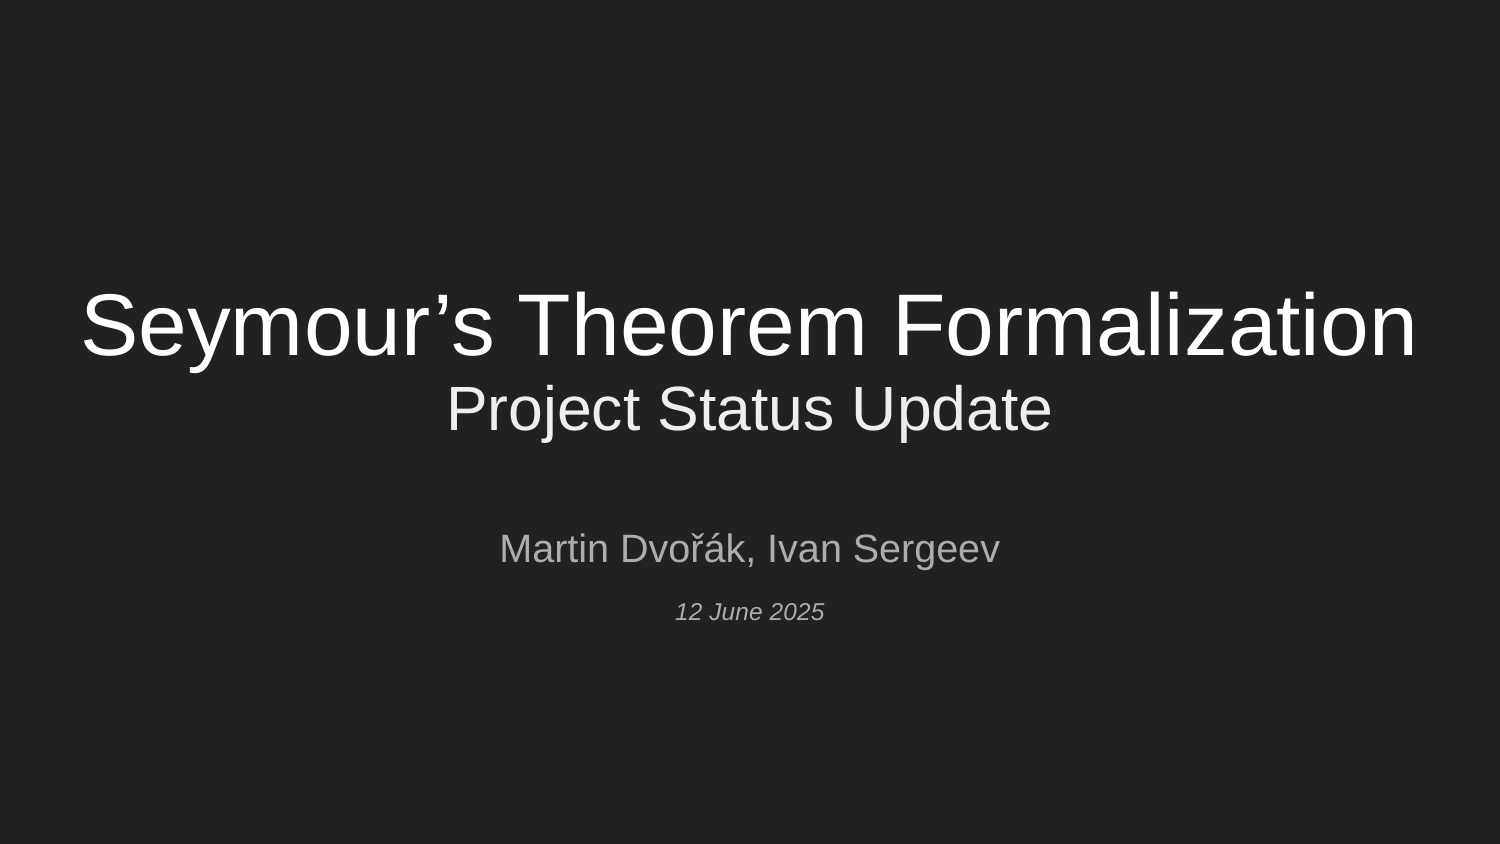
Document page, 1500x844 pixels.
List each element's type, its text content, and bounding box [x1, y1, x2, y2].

title Seymour’s Theorem Formalization Project Status Update [51, 122, 1449, 459]
subtitle Martin Dvořák, Ivan Sergeev 12 June 2025 [51, 511, 1449, 642]
